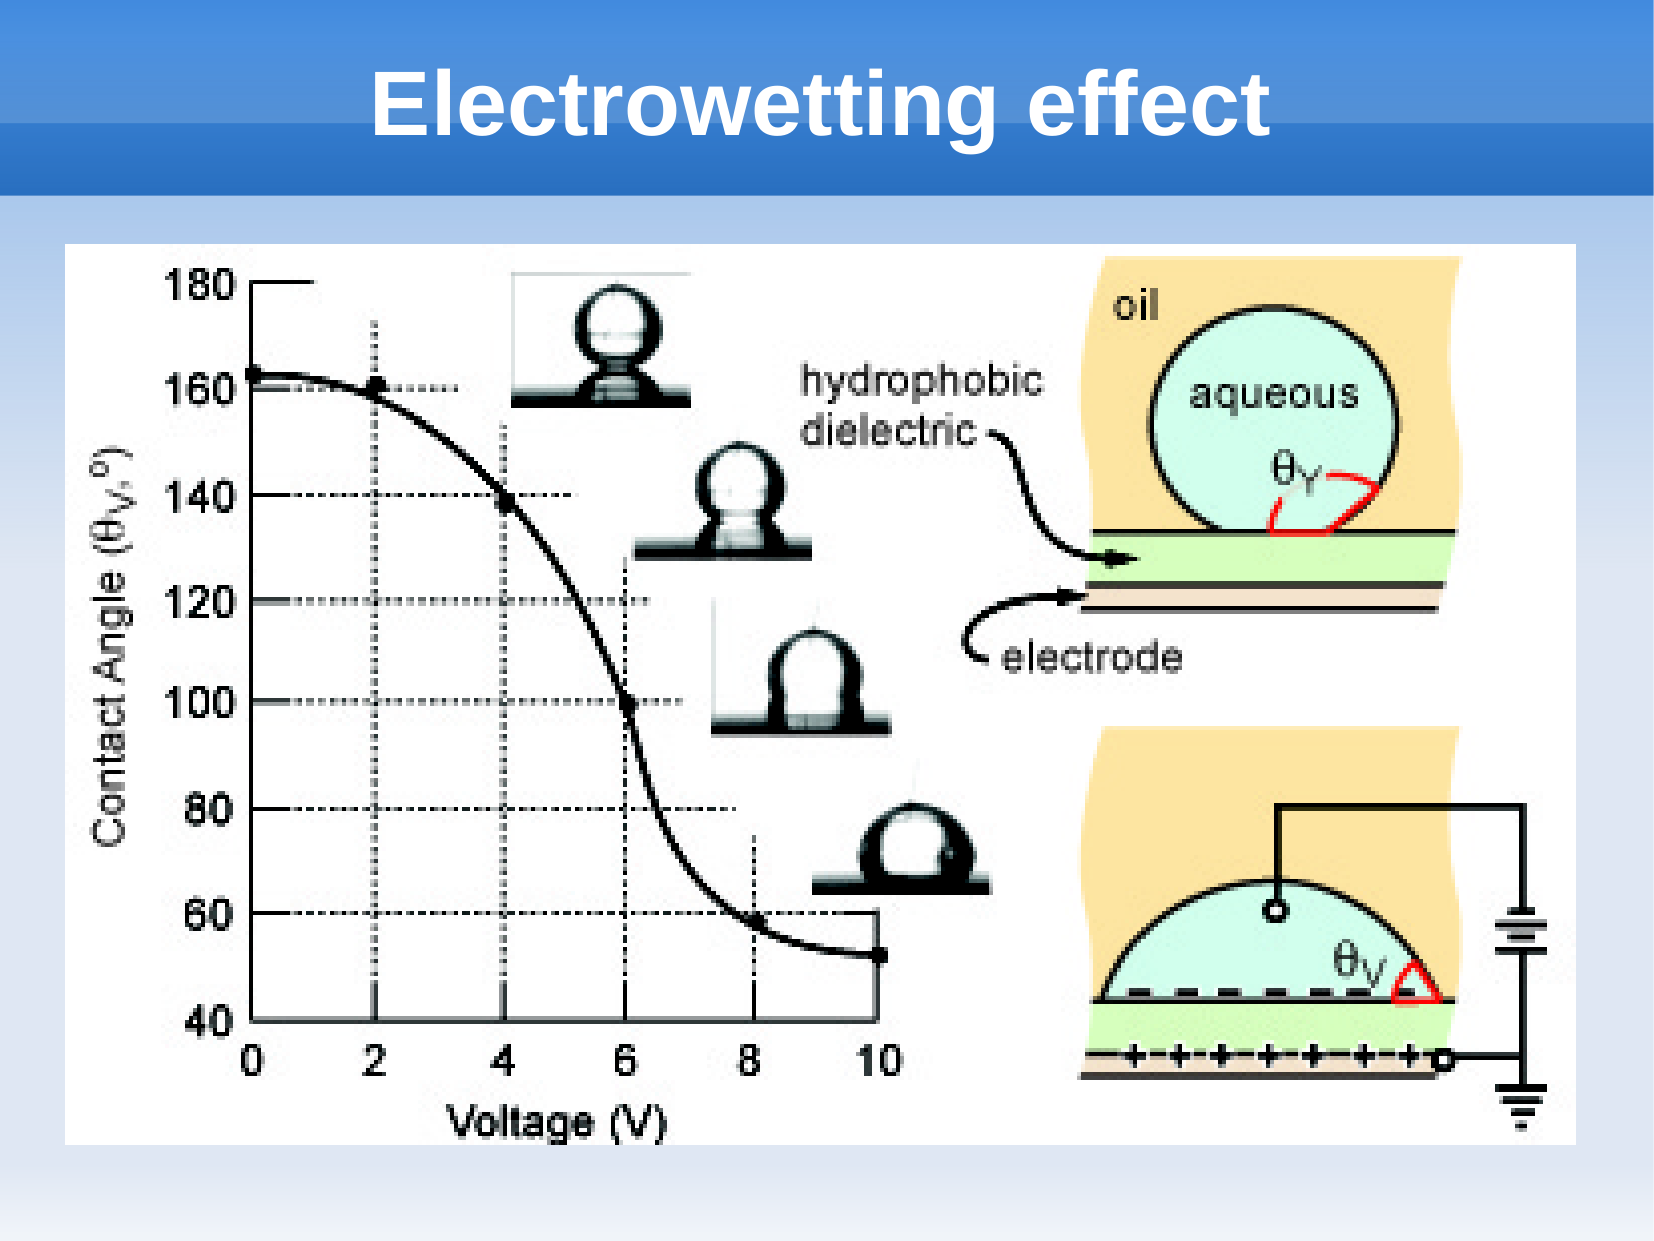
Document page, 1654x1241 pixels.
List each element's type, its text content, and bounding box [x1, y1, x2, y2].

picture [0, 0, 1654, 1241]
title Electrowetting effect [76, 7, 1565, 200]
